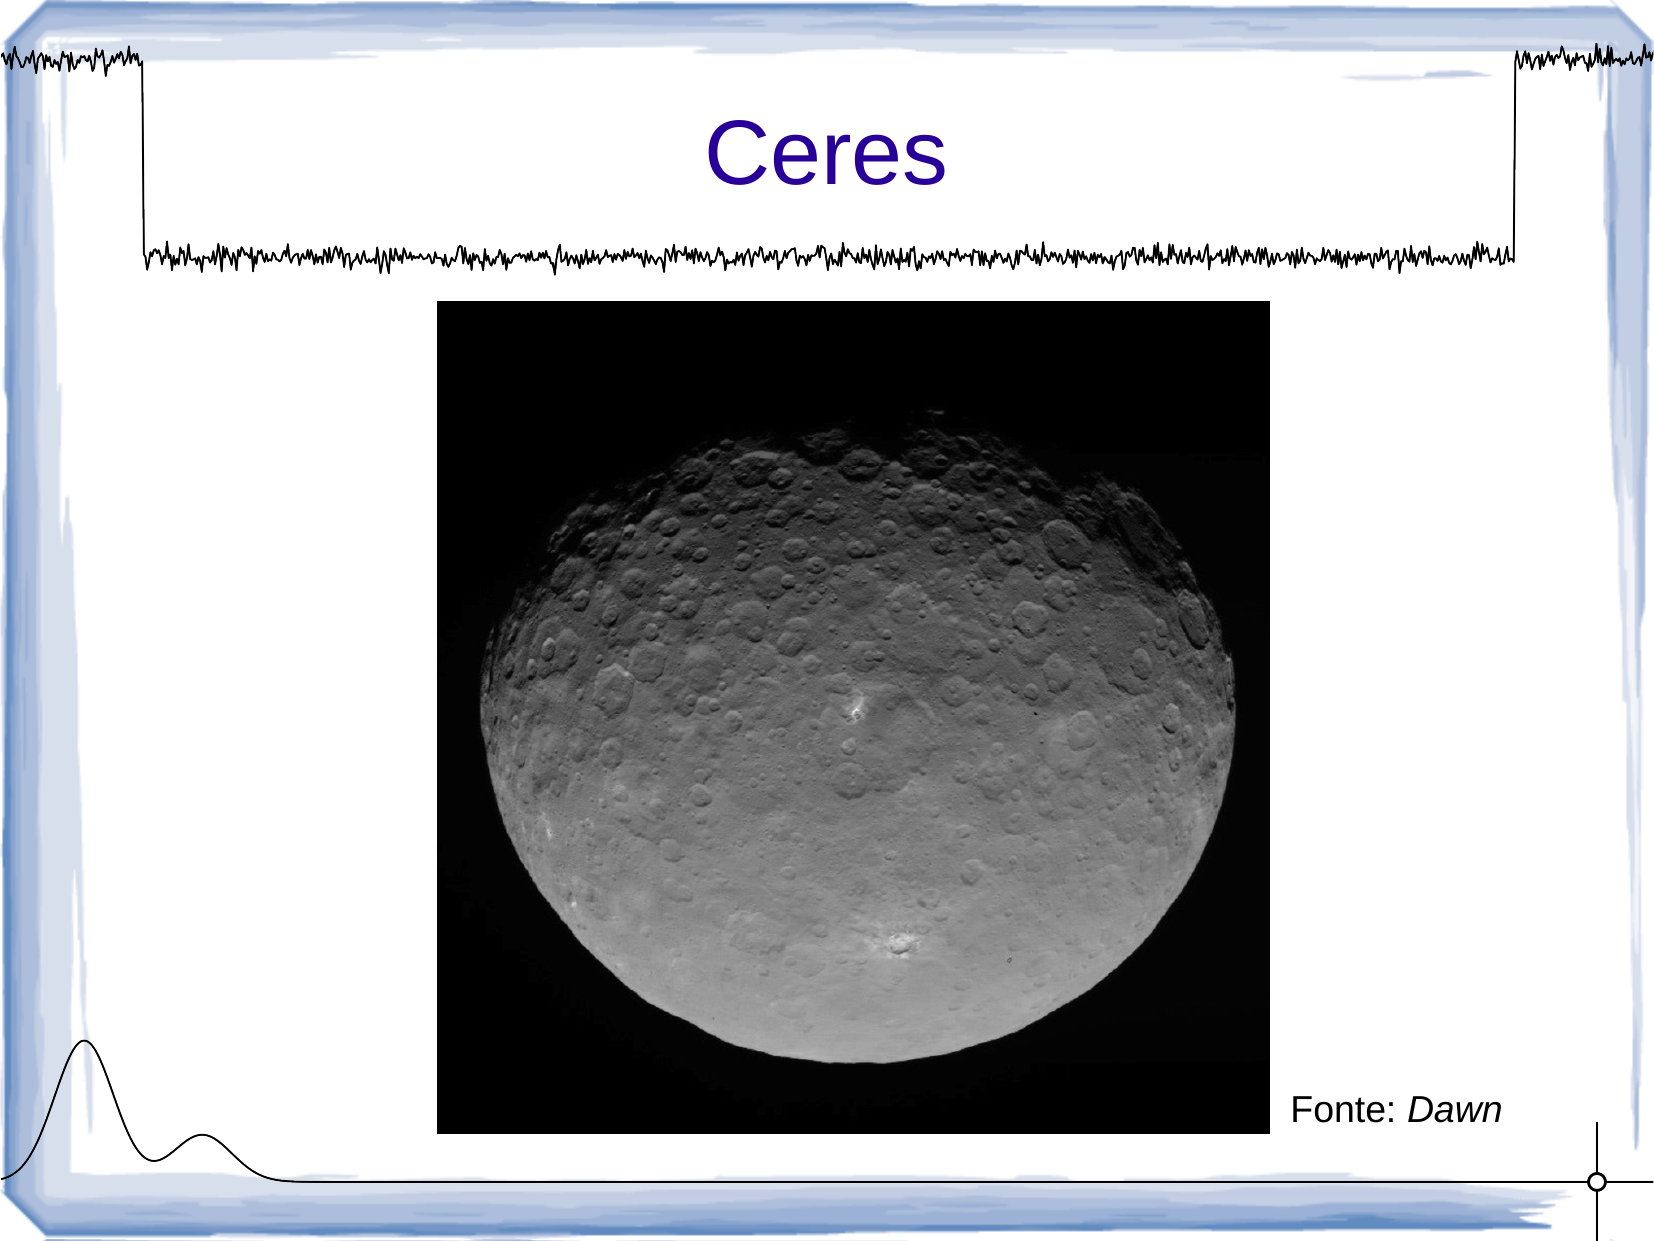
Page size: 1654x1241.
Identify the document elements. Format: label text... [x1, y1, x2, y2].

picture [0, 0, 1654, 1241]
text_box Fonte: Dawn [1275, 1080, 1518, 1138]
